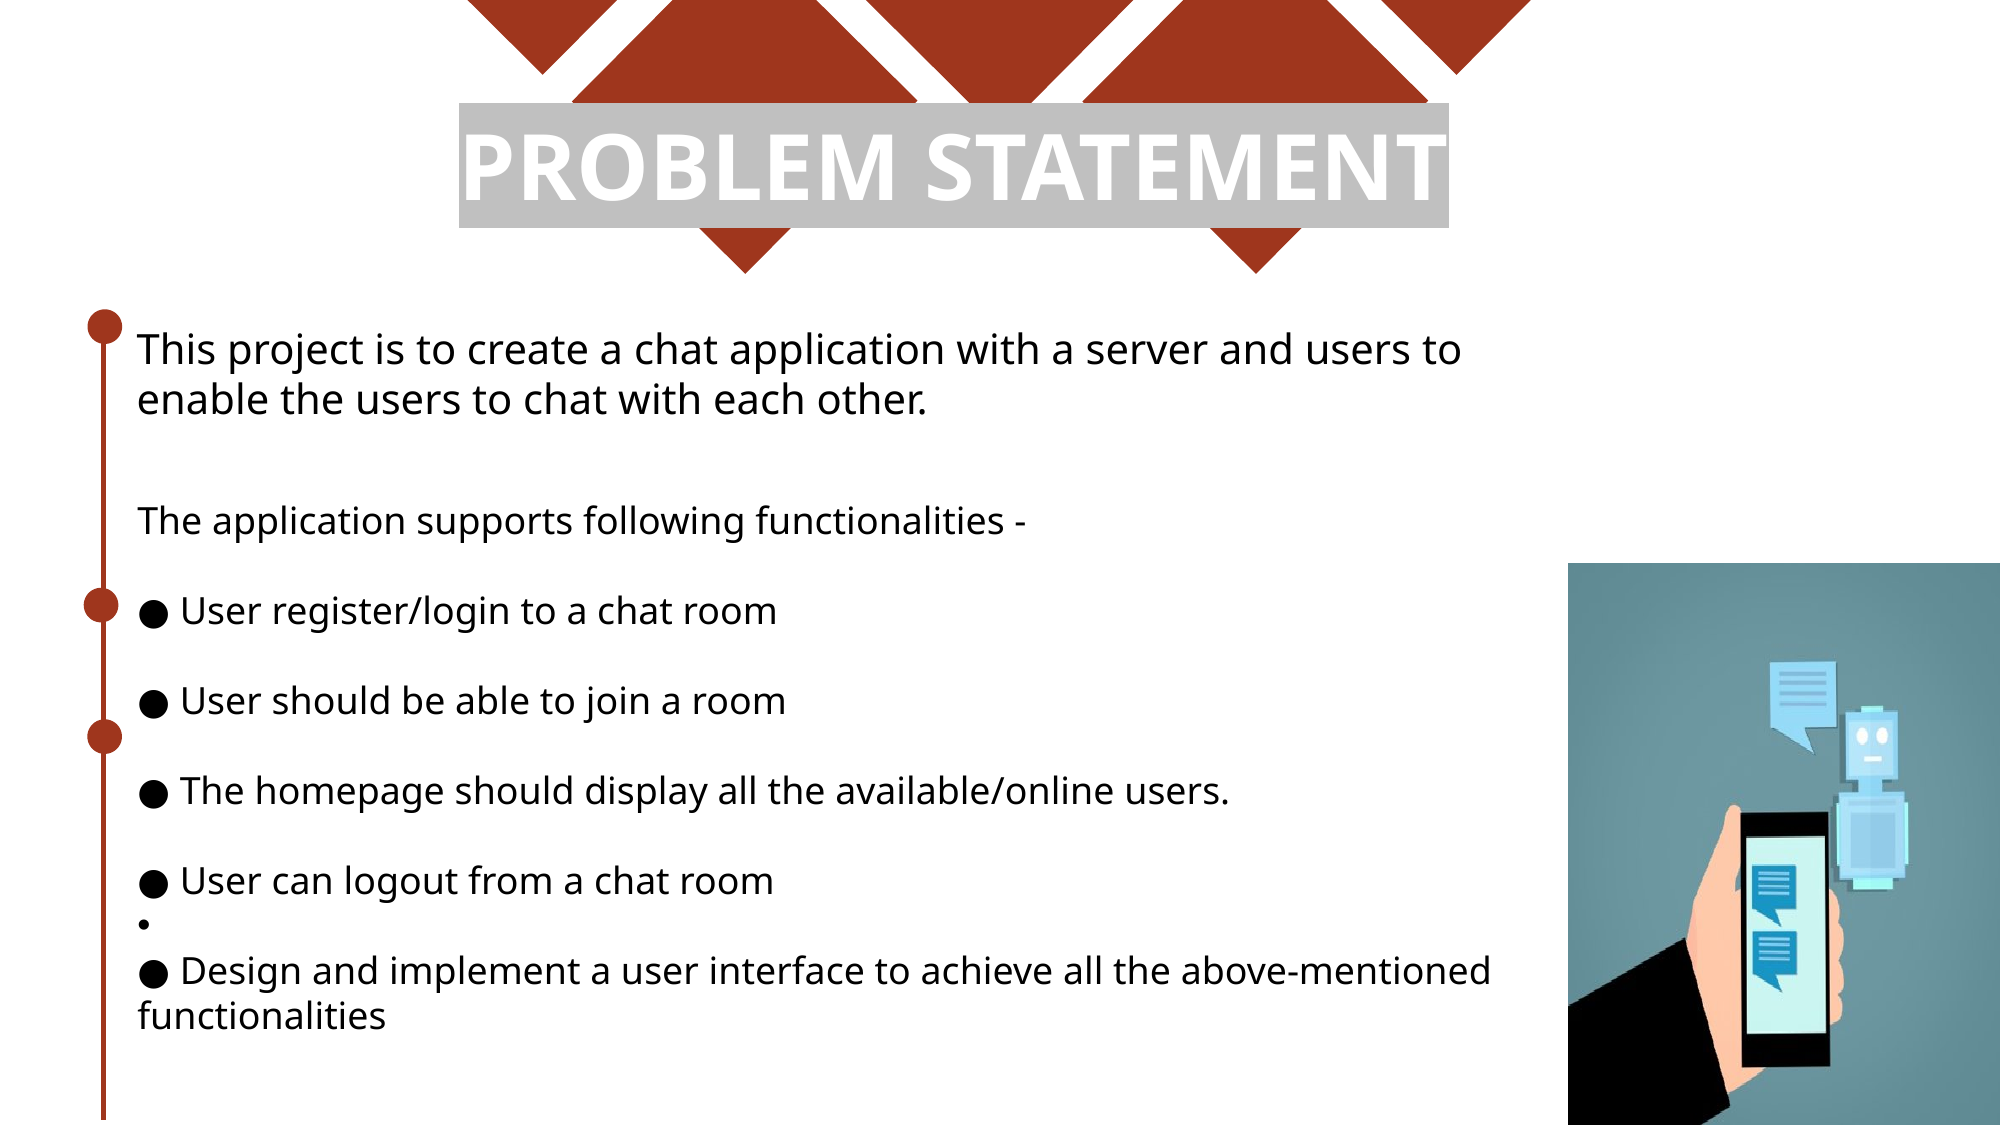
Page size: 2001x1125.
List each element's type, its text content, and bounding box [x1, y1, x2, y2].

text_box [83, 587, 119, 623]
picture [1568, 563, 2000, 1125]
text_box [87, 719, 122, 754]
text_box This project is to create a chat application with a server and users to enable the users to chat with each other. [121, 315, 1560, 432]
title PROBLEM STATEMENT [34, 59, 1874, 283]
text_box The application supports following functionalities - ● User register/login to a chat room ● User should be able to join a room ● The homepage should display all the available/online users. ● User can logout from a chat room ● Design and implement a user interface to achieve all the above-mentioned functionalities [122, 444, 1573, 1051]
